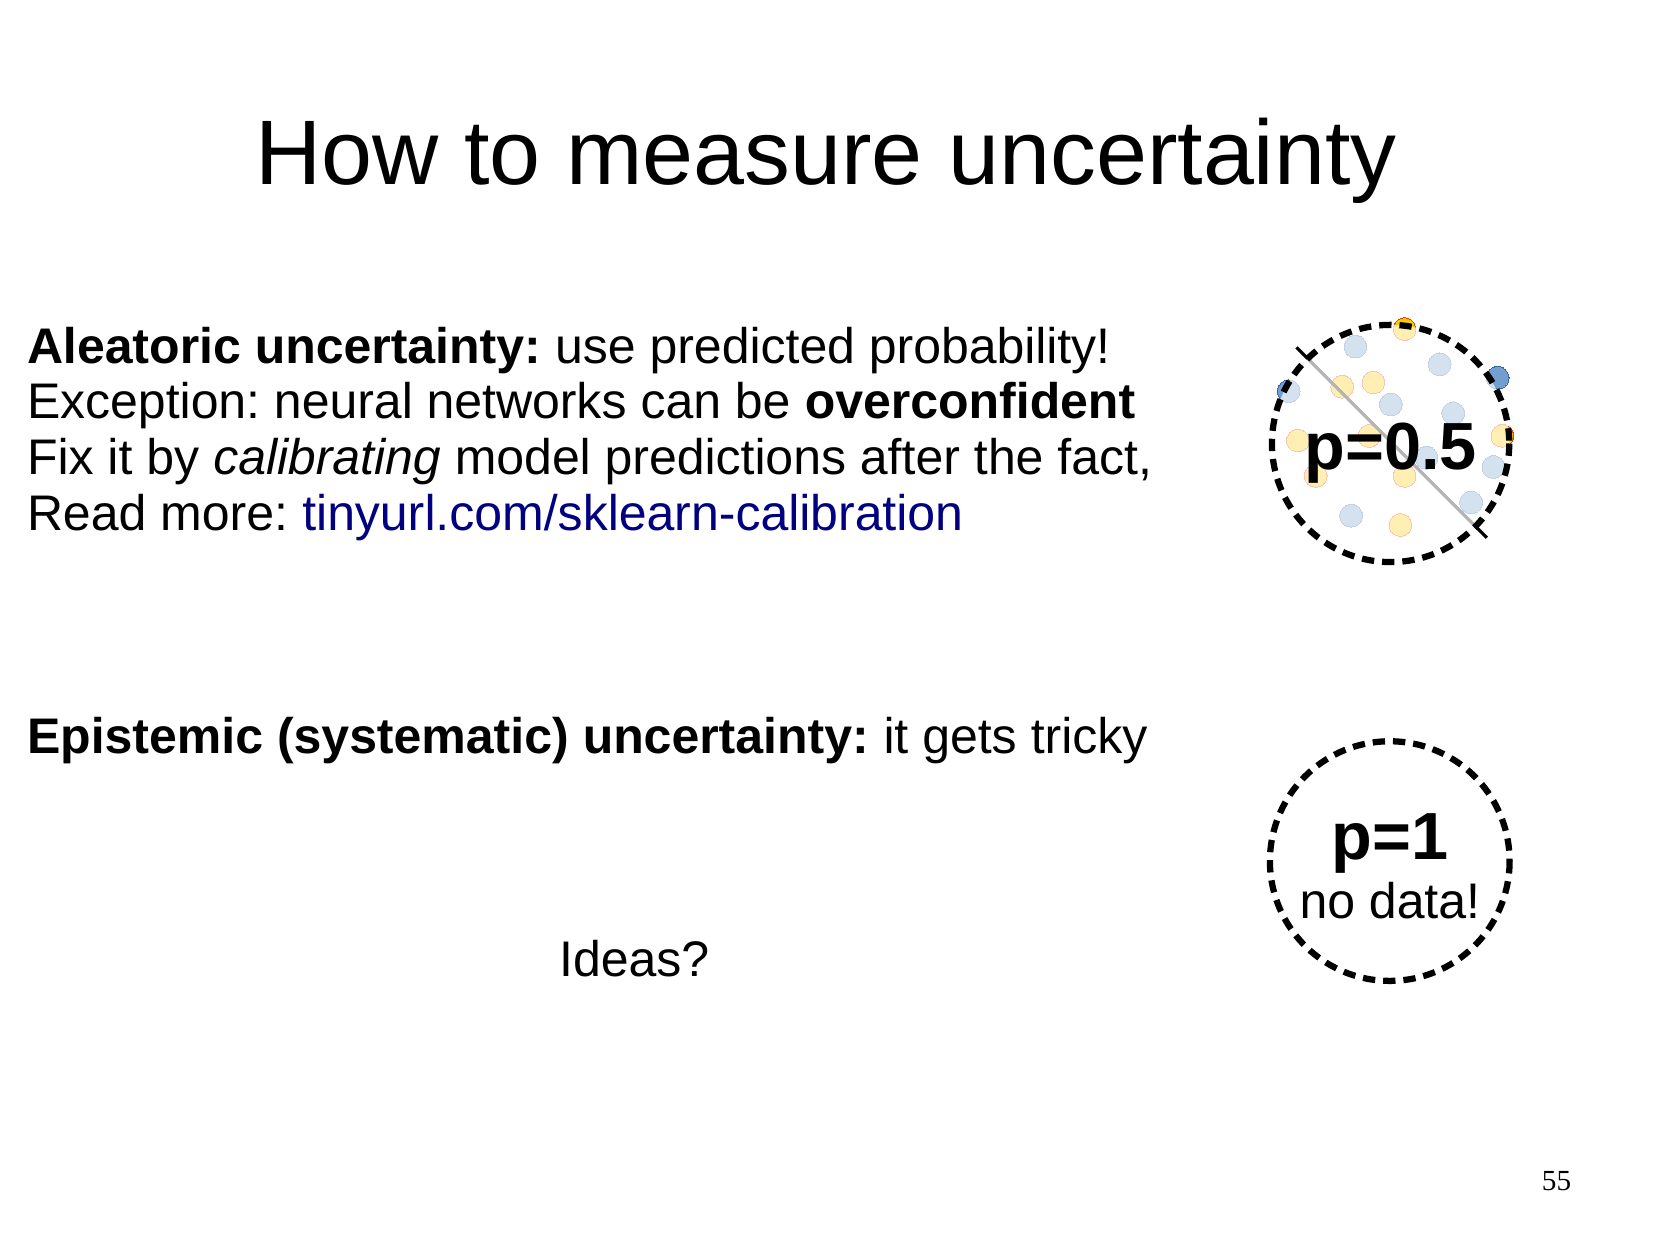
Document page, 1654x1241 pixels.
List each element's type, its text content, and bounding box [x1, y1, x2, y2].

text_box p=0.5 [1272, 333, 1510, 559]
text_box p=1 no data! [1270, 750, 1510, 978]
title How to measure uncertainty [82, 49, 1571, 169]
text_box Aleatoric uncertainty: use predicted probability! Exception: neural networks can be overconfident Fix it by calibrating model predictions after the fact, Read more: tinyurl.com/sklearn-calibration Epistemic (systematic) uncertainty: it gets tricky Ideas? [27, 169, 1636, 1241]
text_box [1363, 559, 1418, 563]
text_box [1510, 427, 1514, 445]
text_box [1344, 741, 1435, 750]
text_box [1347, 317, 1434, 333]
